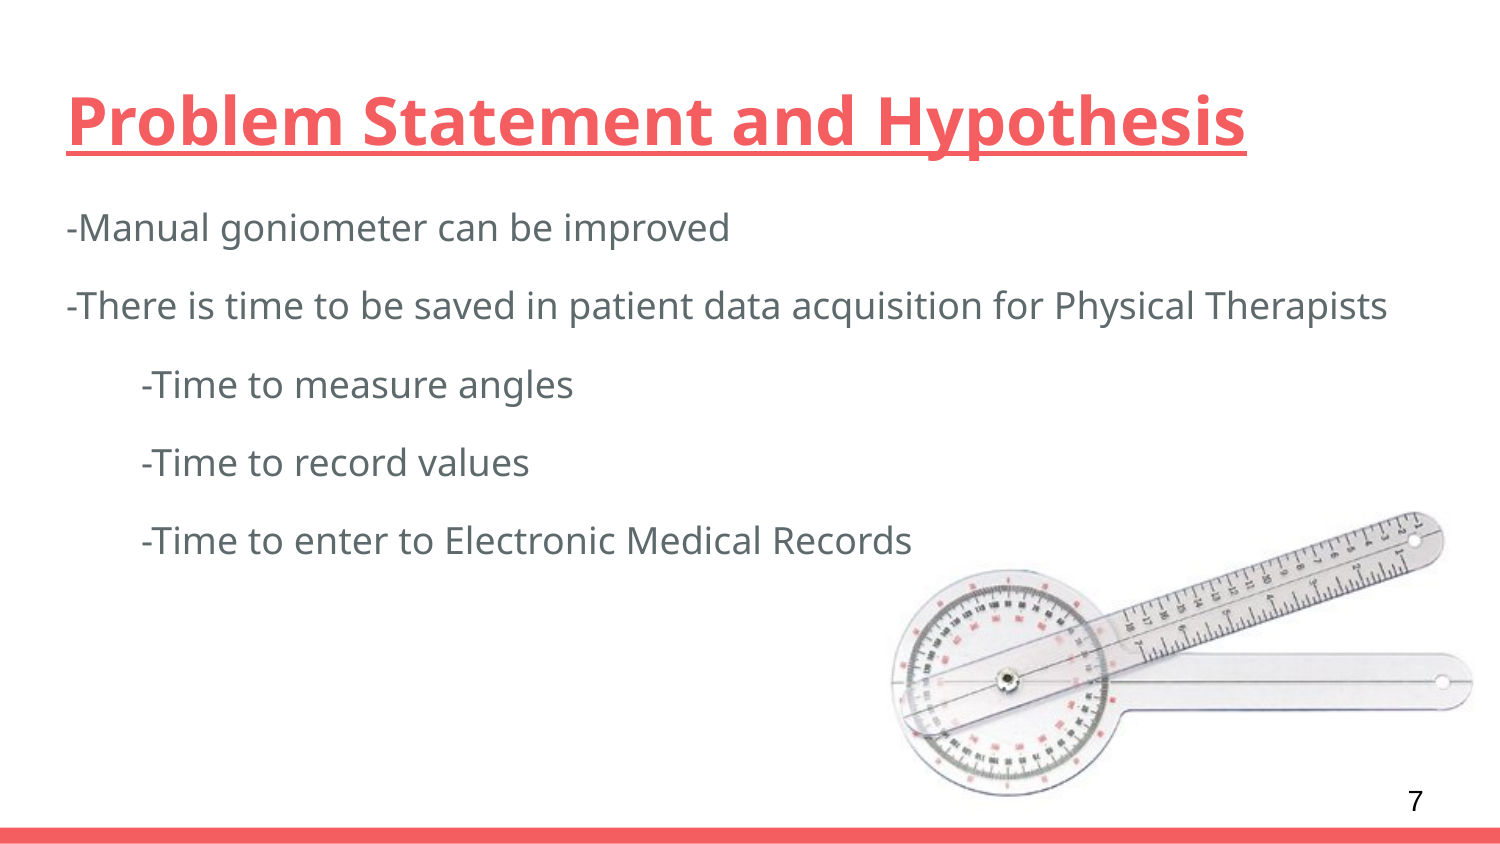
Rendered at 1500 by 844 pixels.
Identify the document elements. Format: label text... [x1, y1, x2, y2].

slide_number <number> [1392, 767, 1483, 833]
list -Manual goniometer can be improved -There is time to be saved in patient data acquisition for Physical Therapists -Time to measure angles -Time to record values -Time to enter to Electronic Medical Records [51, 189, 1449, 750]
title Problem Statement and Hypothesis [51, 64, 1449, 167]
picture [875, 487, 1500, 822]
